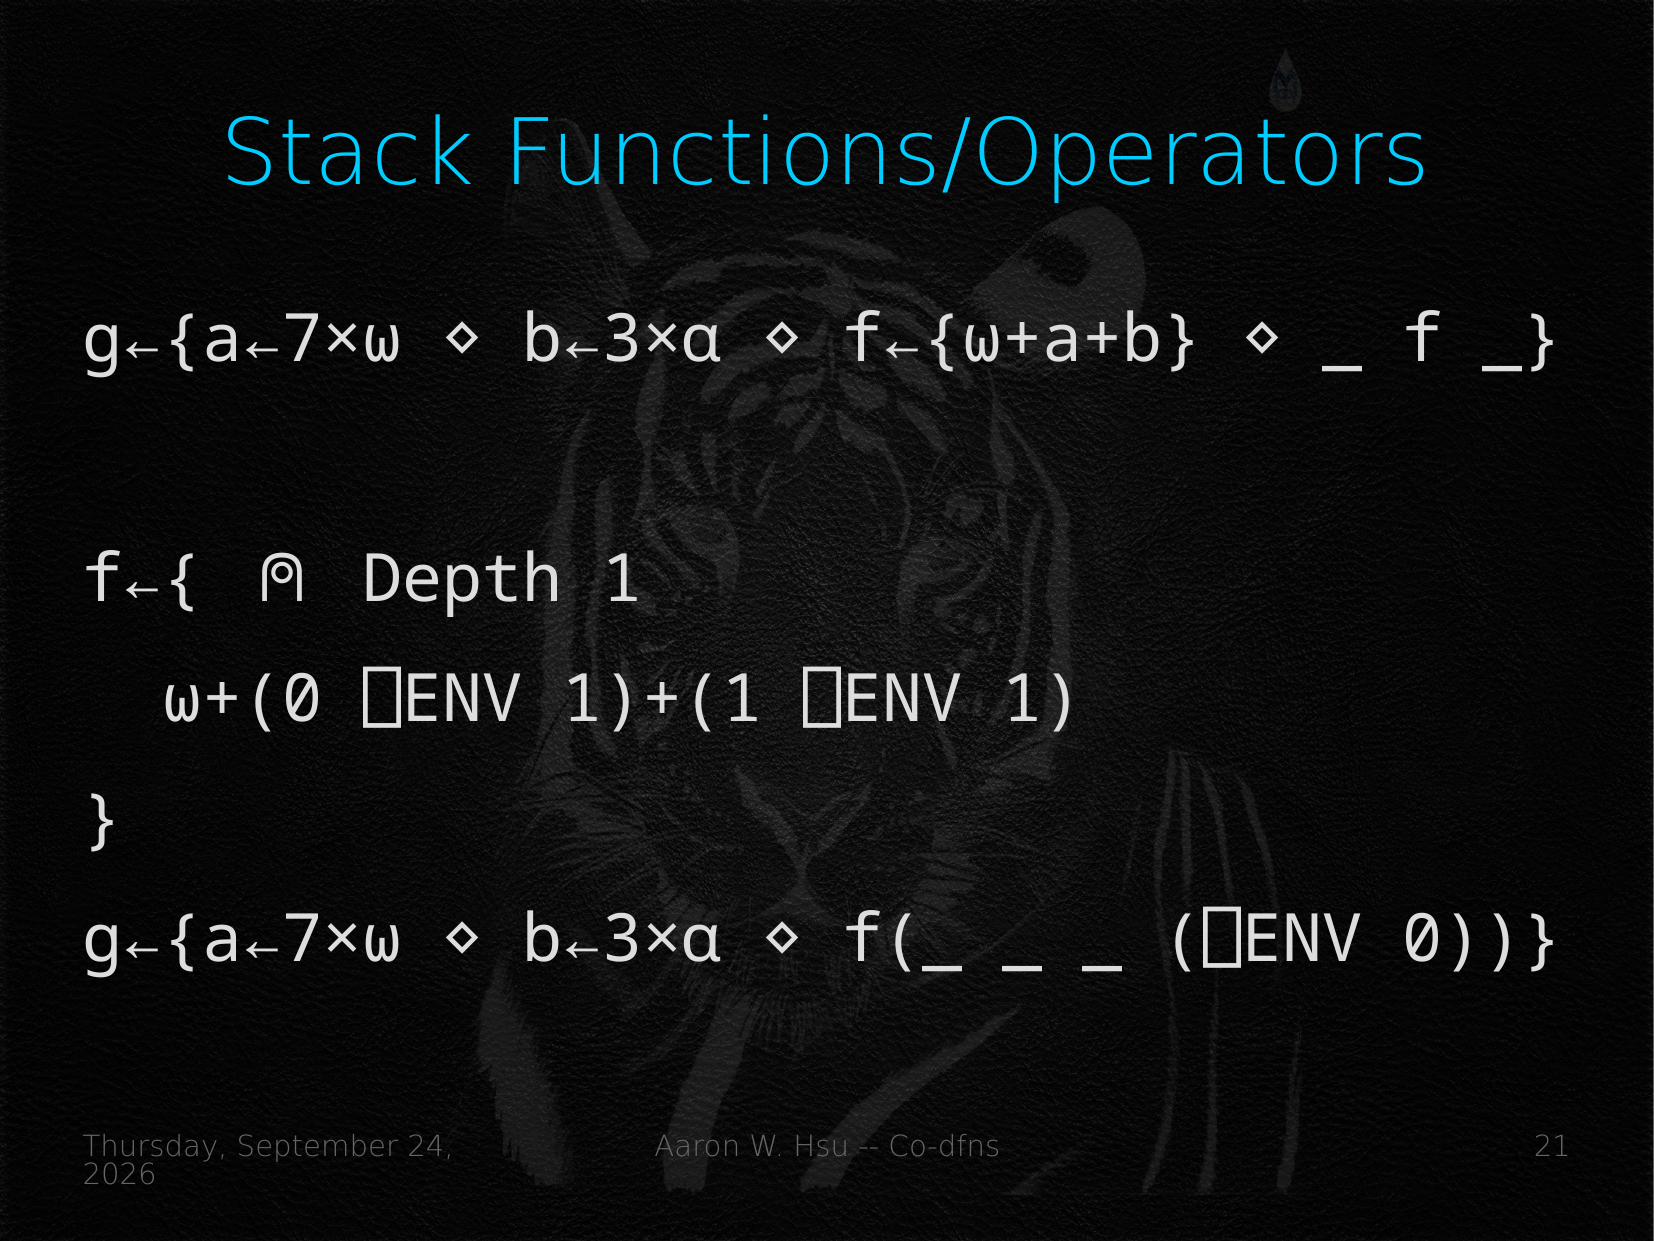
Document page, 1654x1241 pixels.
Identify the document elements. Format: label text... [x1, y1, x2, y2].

picture [0, 0, 1654, 1241]
title Stack Functions/Operators [82, 49, 1571, 257]
list g←{a←7×⍵ ⋄ b←3×⍺ ⋄ f←{⍵+a+b} ⋄ _ f _} f←{ ⍝ Depth 1 ⍵+(0 ⎕ENV 1)+(1 ⎕ENV 1) } g←{a←7×⍵ ⋄ b←3×⍺ ⋄ f(_ _ _ (⎕ENV 0))} [82, 290, 1571, 1010]
